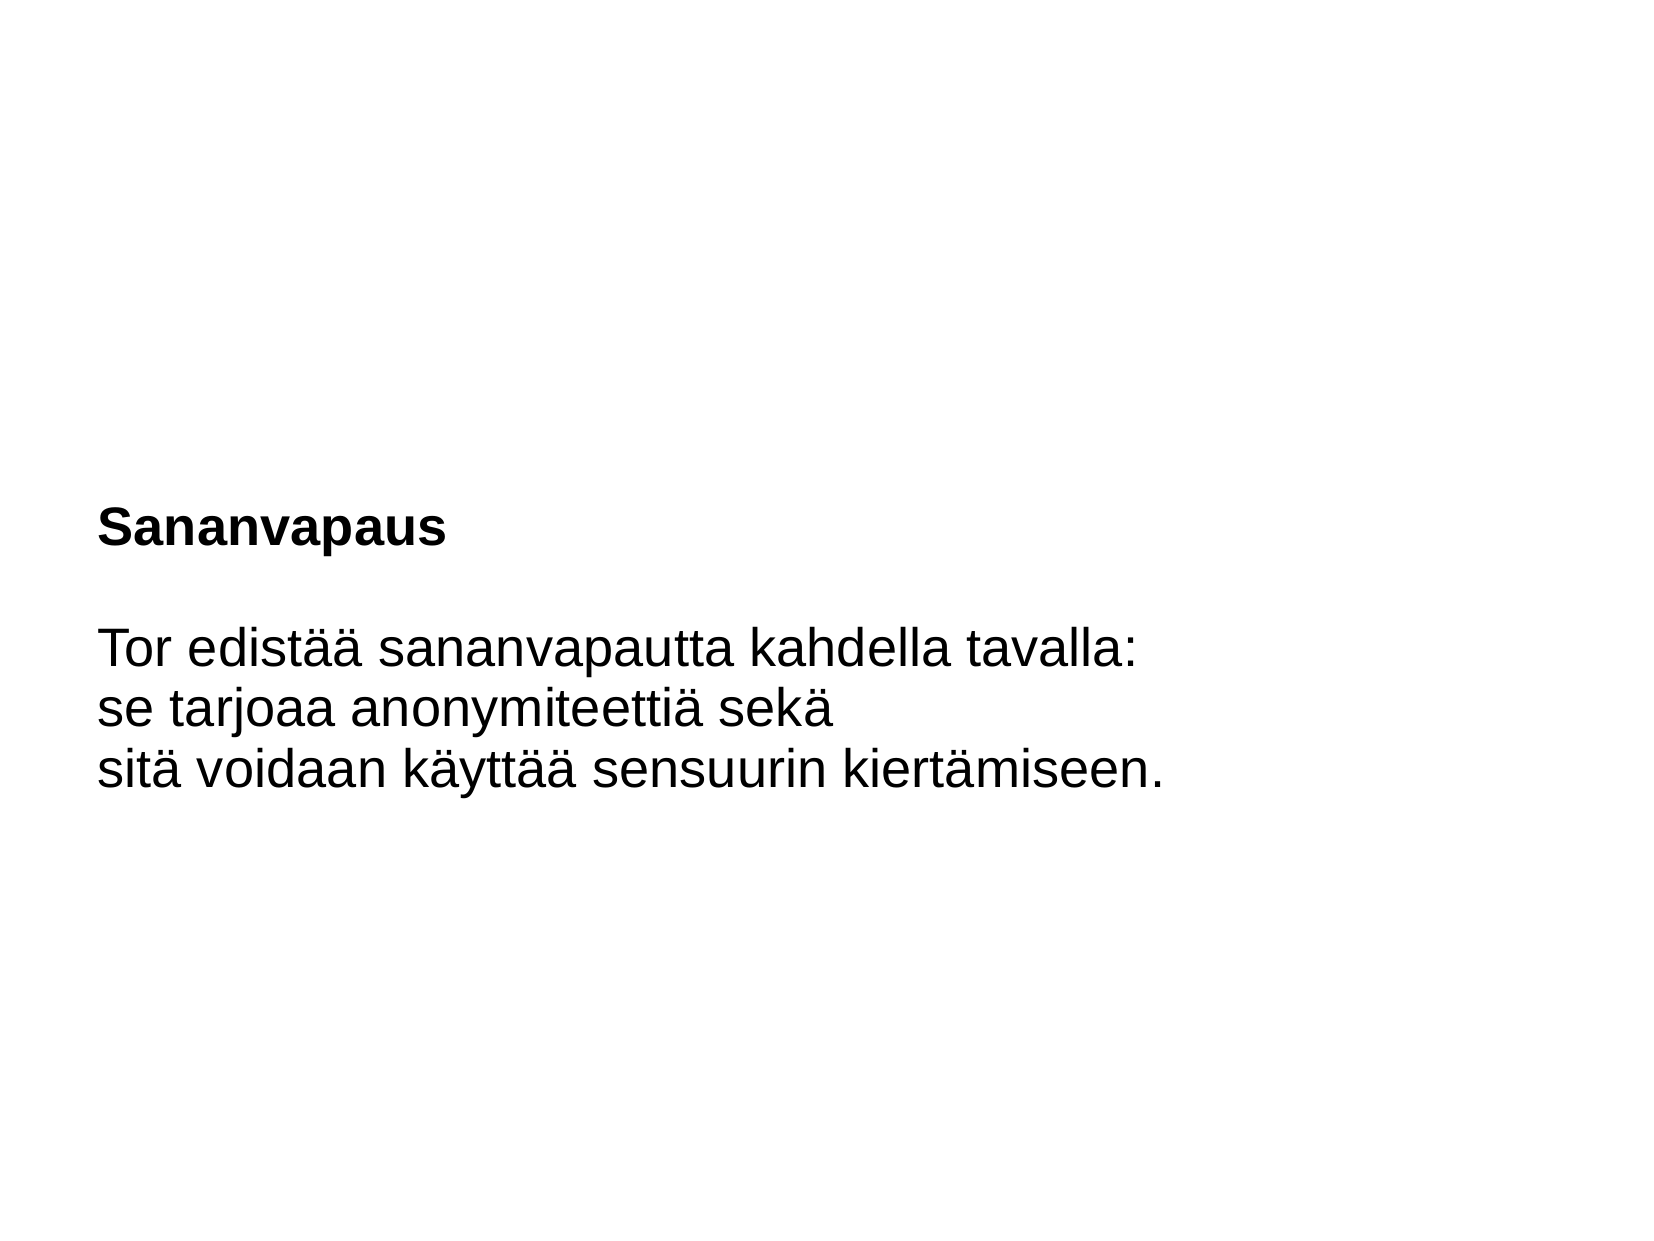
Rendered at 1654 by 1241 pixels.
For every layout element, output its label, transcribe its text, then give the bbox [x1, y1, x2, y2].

text_box Sananvapaus Tor edistää sananvapautta kahdella tavalla: se tarjoaa anonymiteettiä sekä sitä voidaan käyttää sensuurin kiertämiseen. [82, 488, 1512, 808]
